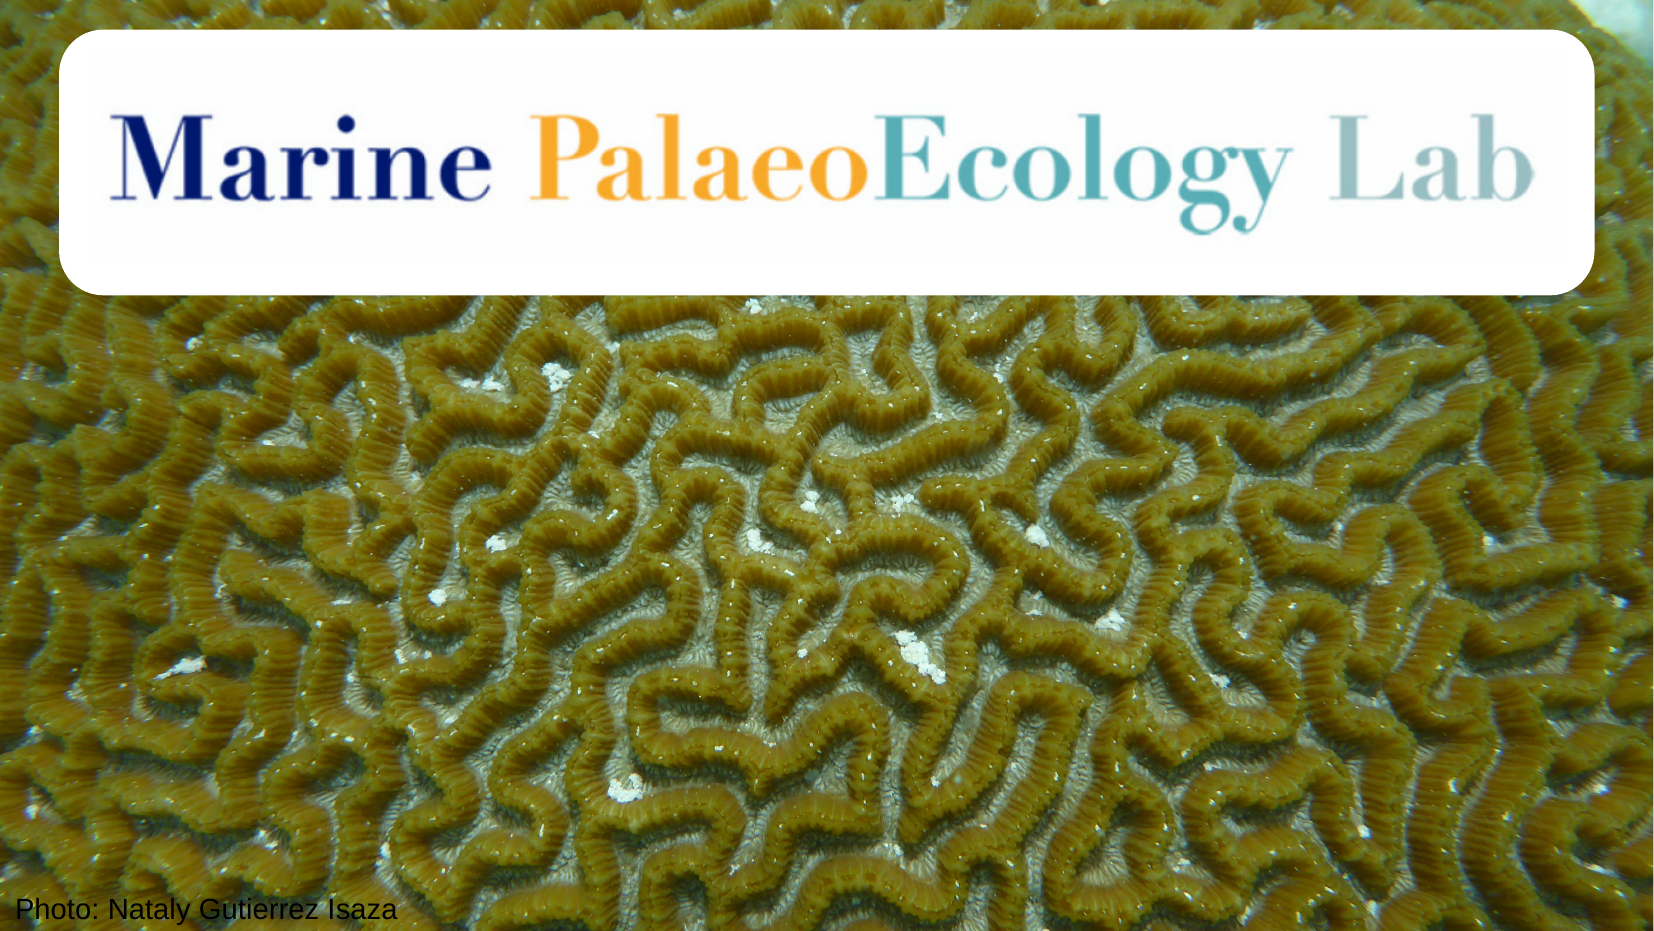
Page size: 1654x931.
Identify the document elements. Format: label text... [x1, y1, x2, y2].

text_box Photo: Nataly Gutierrez Isaza [0, 885, 473, 931]
text_box [59, 29, 1595, 296]
picture [0, 0, 1654, 931]
